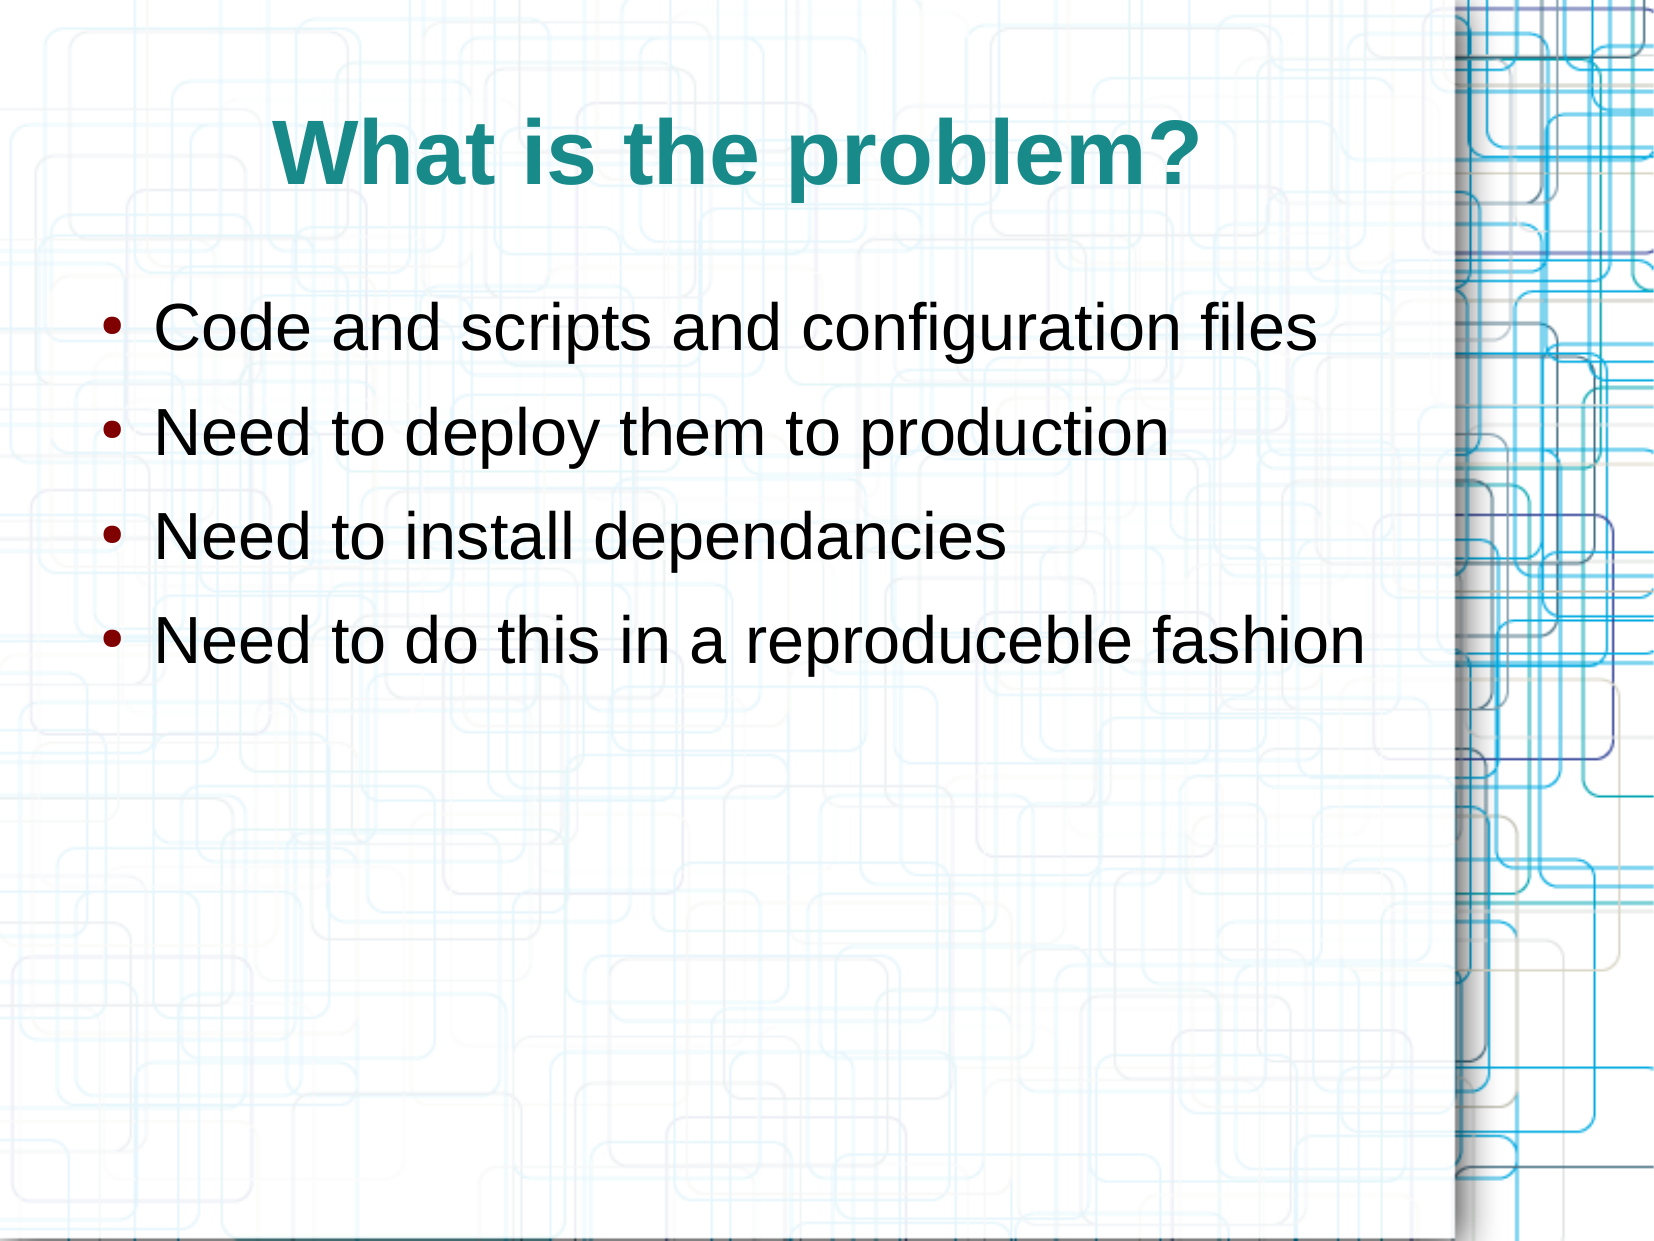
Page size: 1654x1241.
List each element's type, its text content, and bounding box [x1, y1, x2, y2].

picture [0, 0, 1654, 1241]
list Code and scripts and configuration files Need to deploy them to production Need to install dependancies Need to do this in a reproduceble fashion [82, 290, 1418, 1094]
title What is the problem? [59, 49, 1418, 257]
